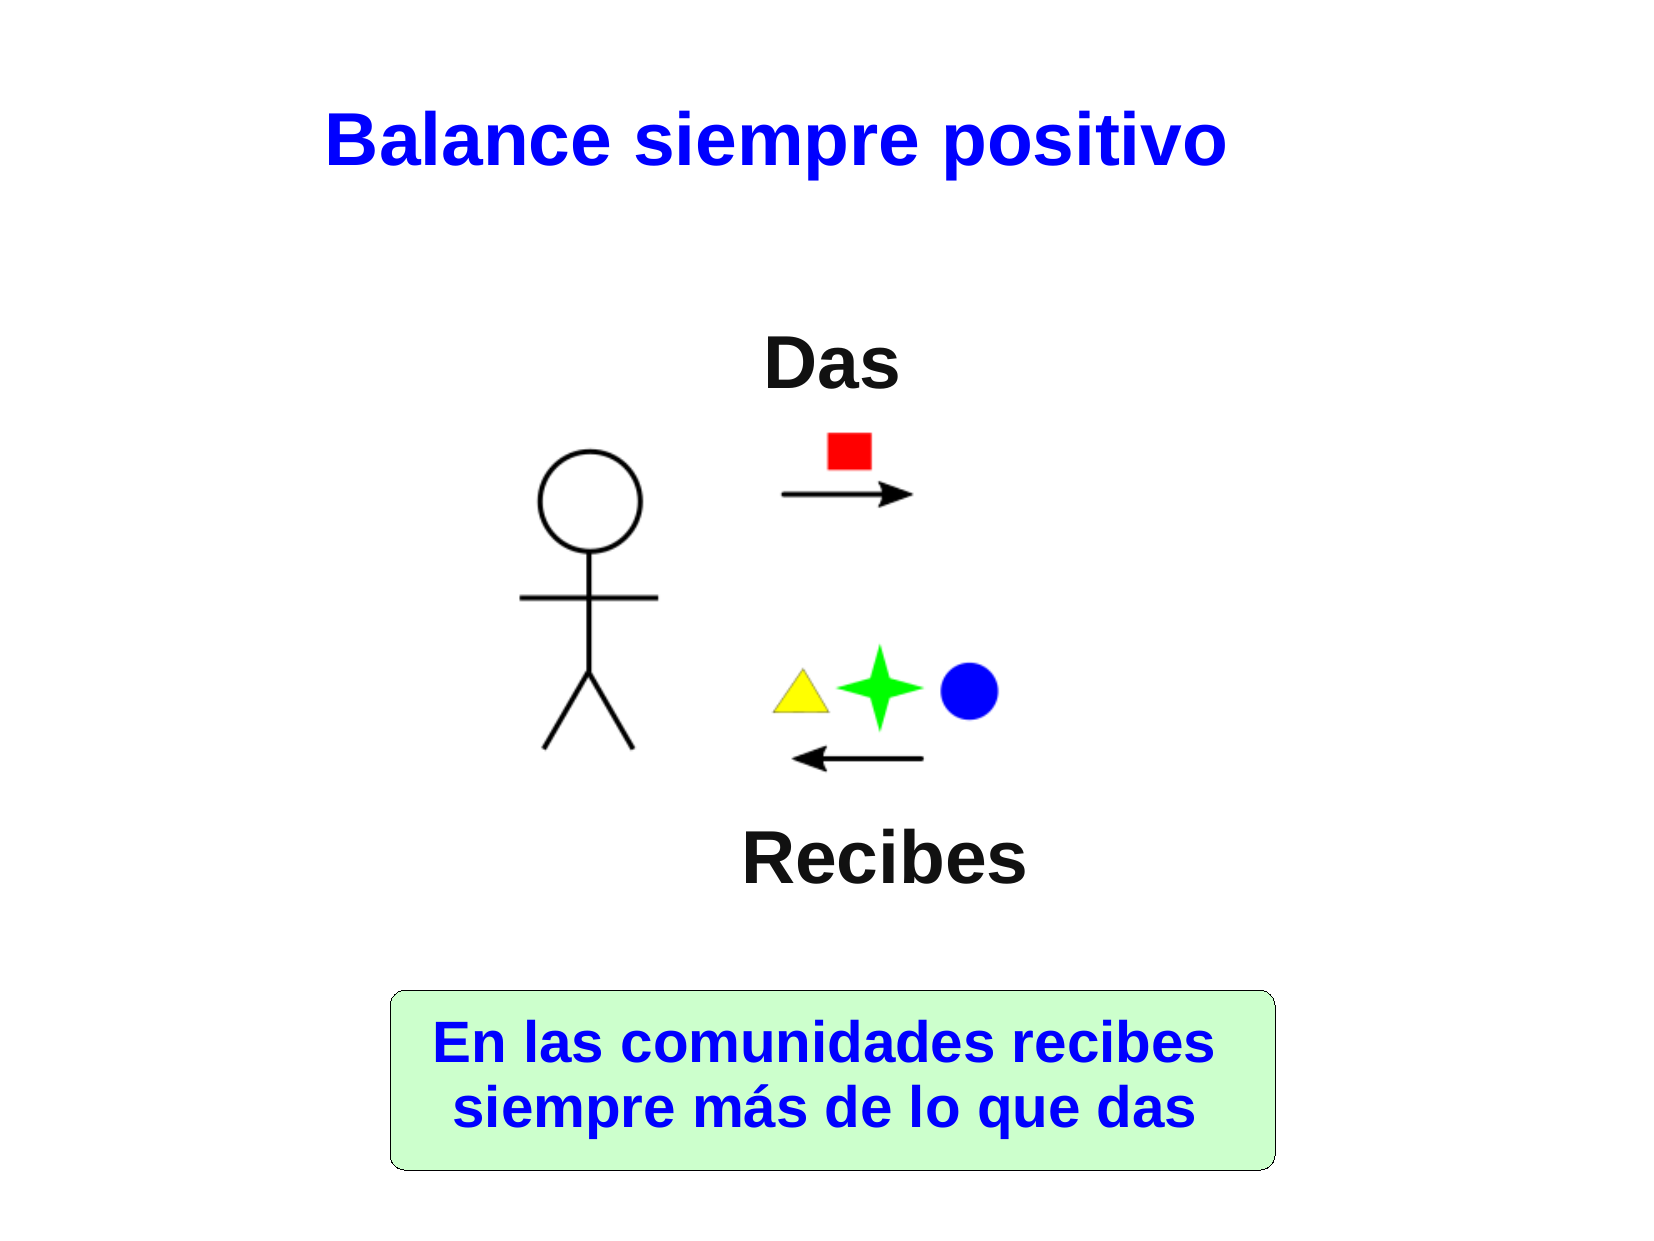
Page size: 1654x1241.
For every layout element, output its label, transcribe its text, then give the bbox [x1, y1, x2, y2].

text_box Balance siempre positivo [240, 90, 1335, 197]
text_box Das [735, 313, 931, 421]
text_box En las comunidades recibes siempre más de lo que das [360, 1002, 1291, 1186]
text_box Recibes [690, 808, 1080, 916]
text_box [390, 990, 1275, 1002]
picture [428, 363, 1081, 871]
